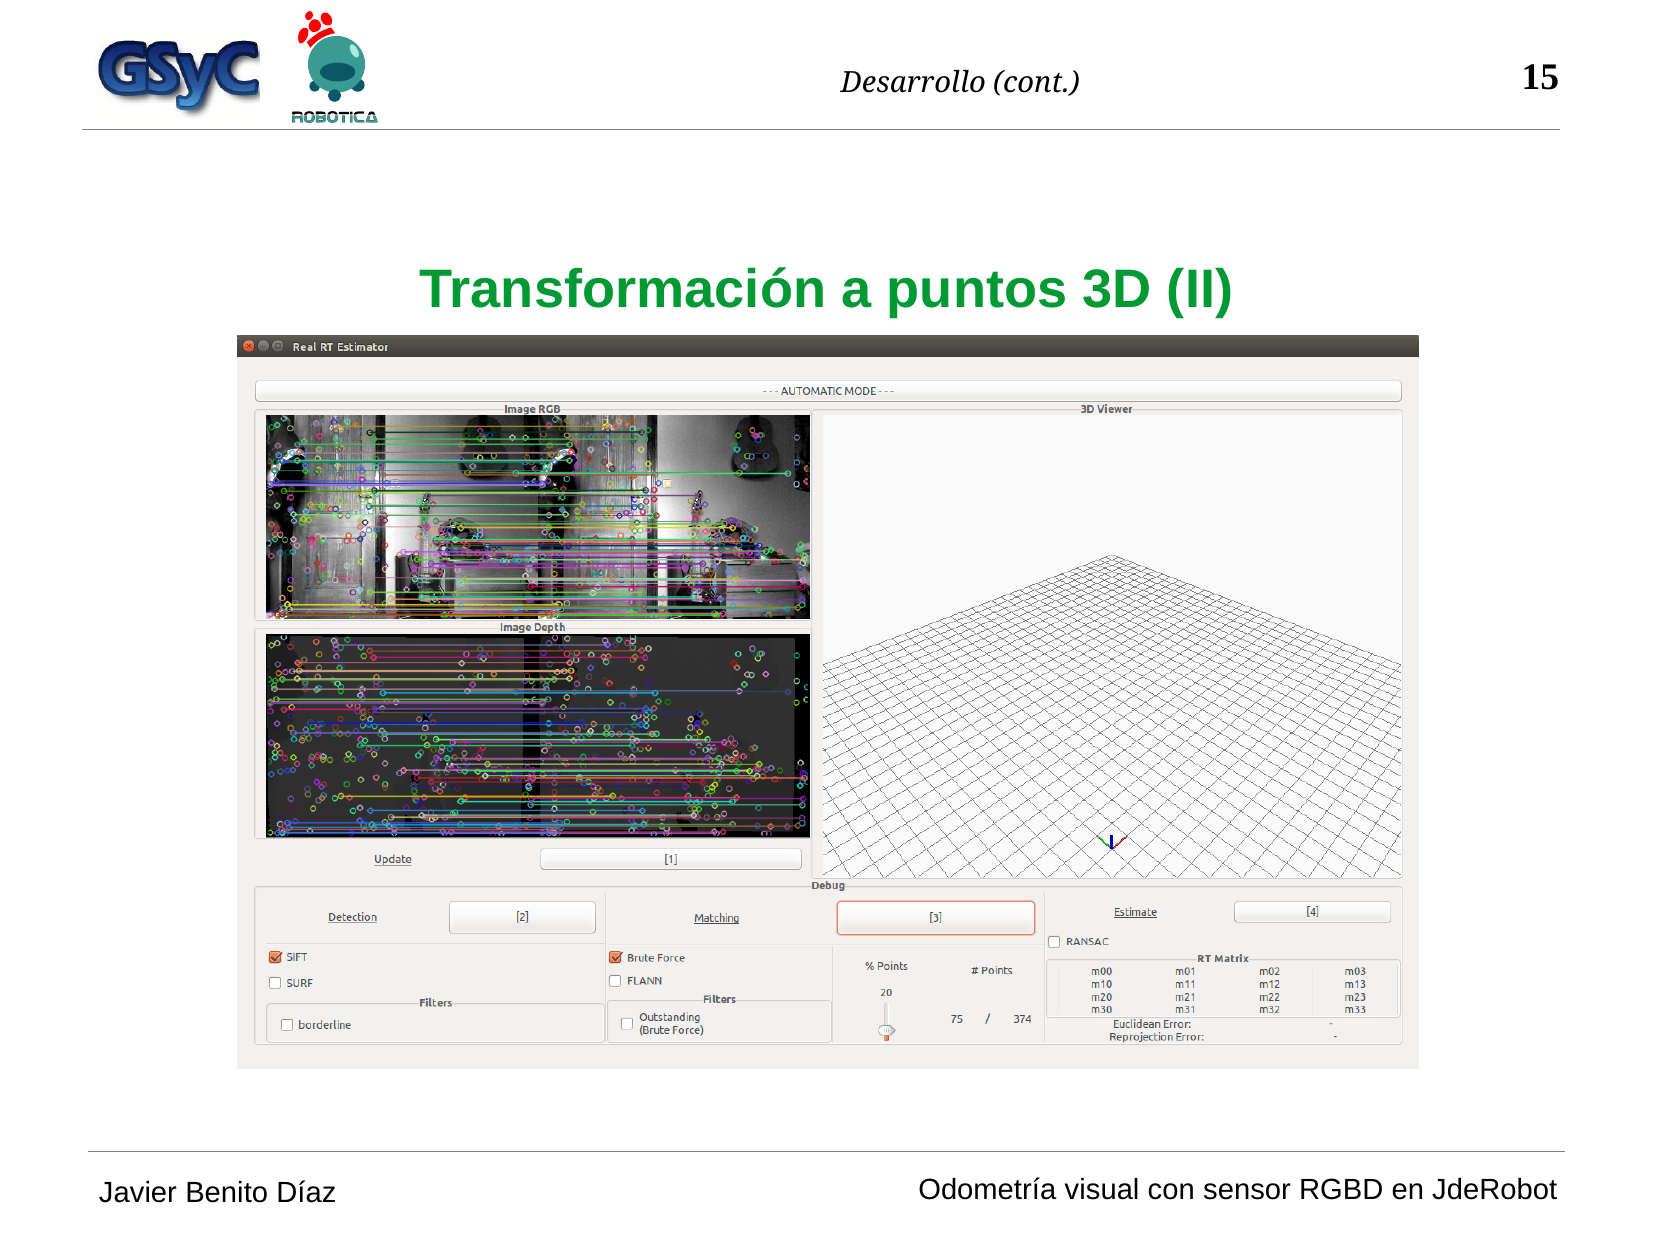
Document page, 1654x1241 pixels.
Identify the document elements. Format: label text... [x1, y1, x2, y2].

picture [237, 443, 1419, 1069]
text_box Desarrollo (cont.) [709, 53, 1211, 103]
picture [94, 28, 260, 119]
title Transformación a puntos 3D (II) [82, 236, 1571, 443]
picture [292, 11, 378, 123]
